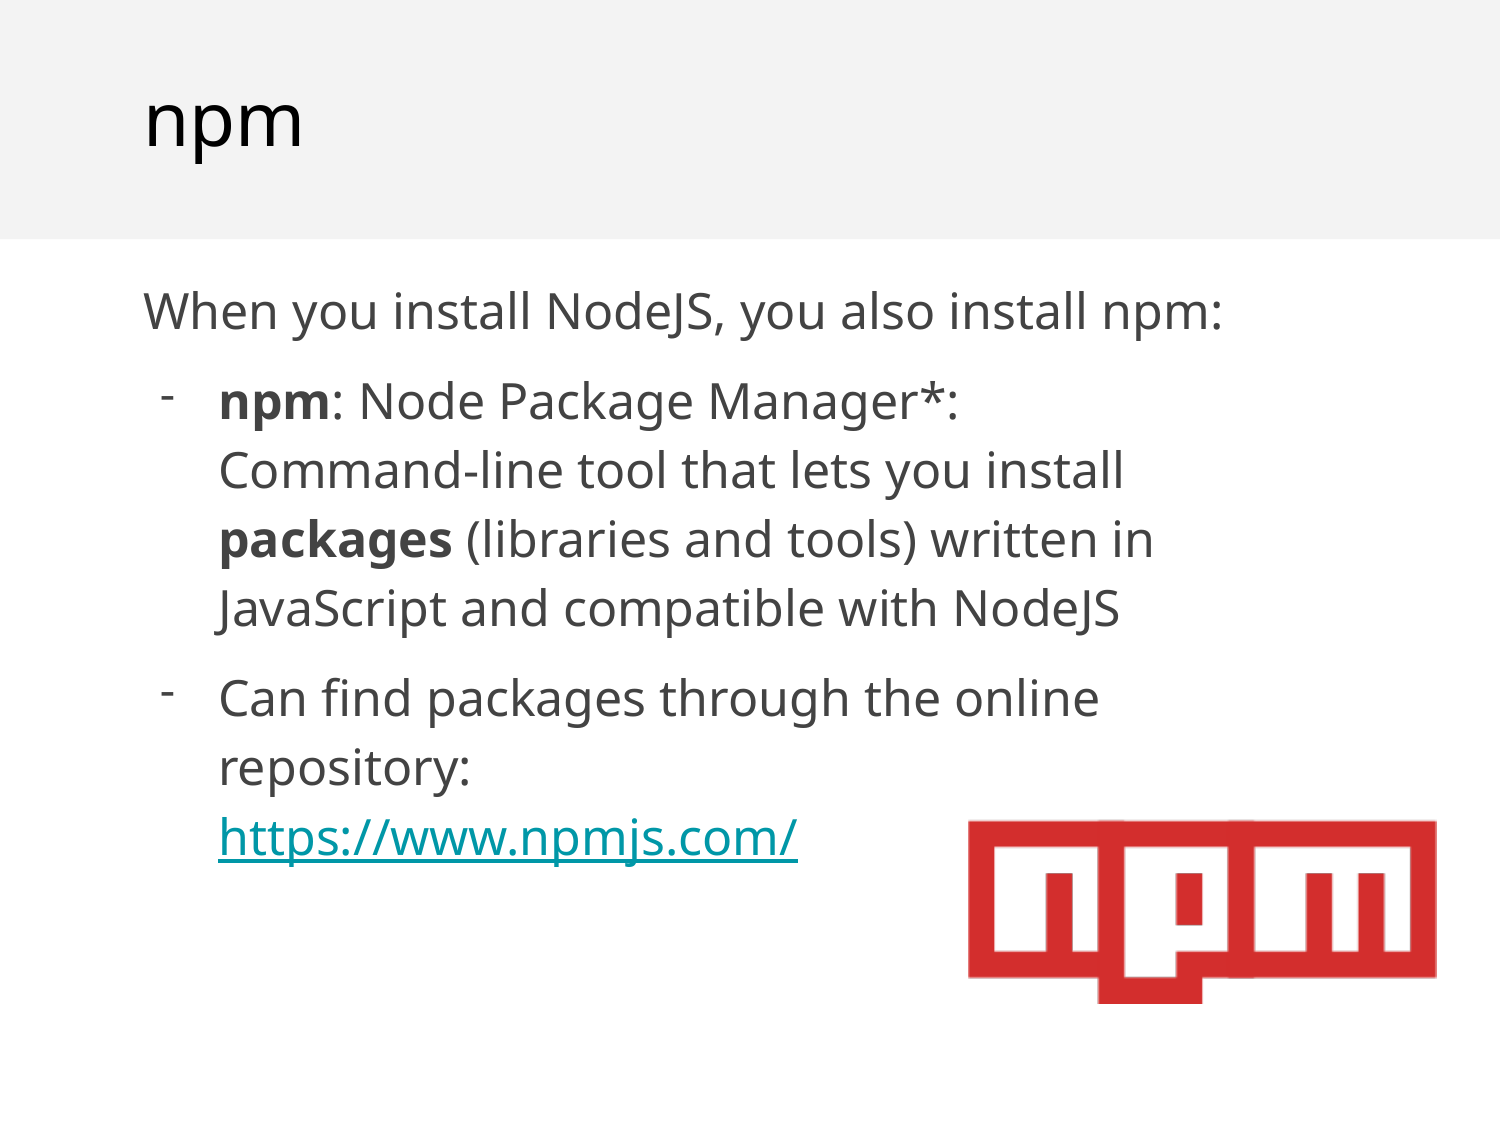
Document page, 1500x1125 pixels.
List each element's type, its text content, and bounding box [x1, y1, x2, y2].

list When you install NodeJS, you also install npm: npm: Node Package Manager*: Command-line tool that lets you install packages (libraries and tools) written in JavaScript and compatible with NodeJS Can find packages through the online repository: https://www.npmjs.com/ [128, 255, 1372, 1004]
picture [968, 795, 1437, 1004]
title npm [128, 56, 1372, 183]
